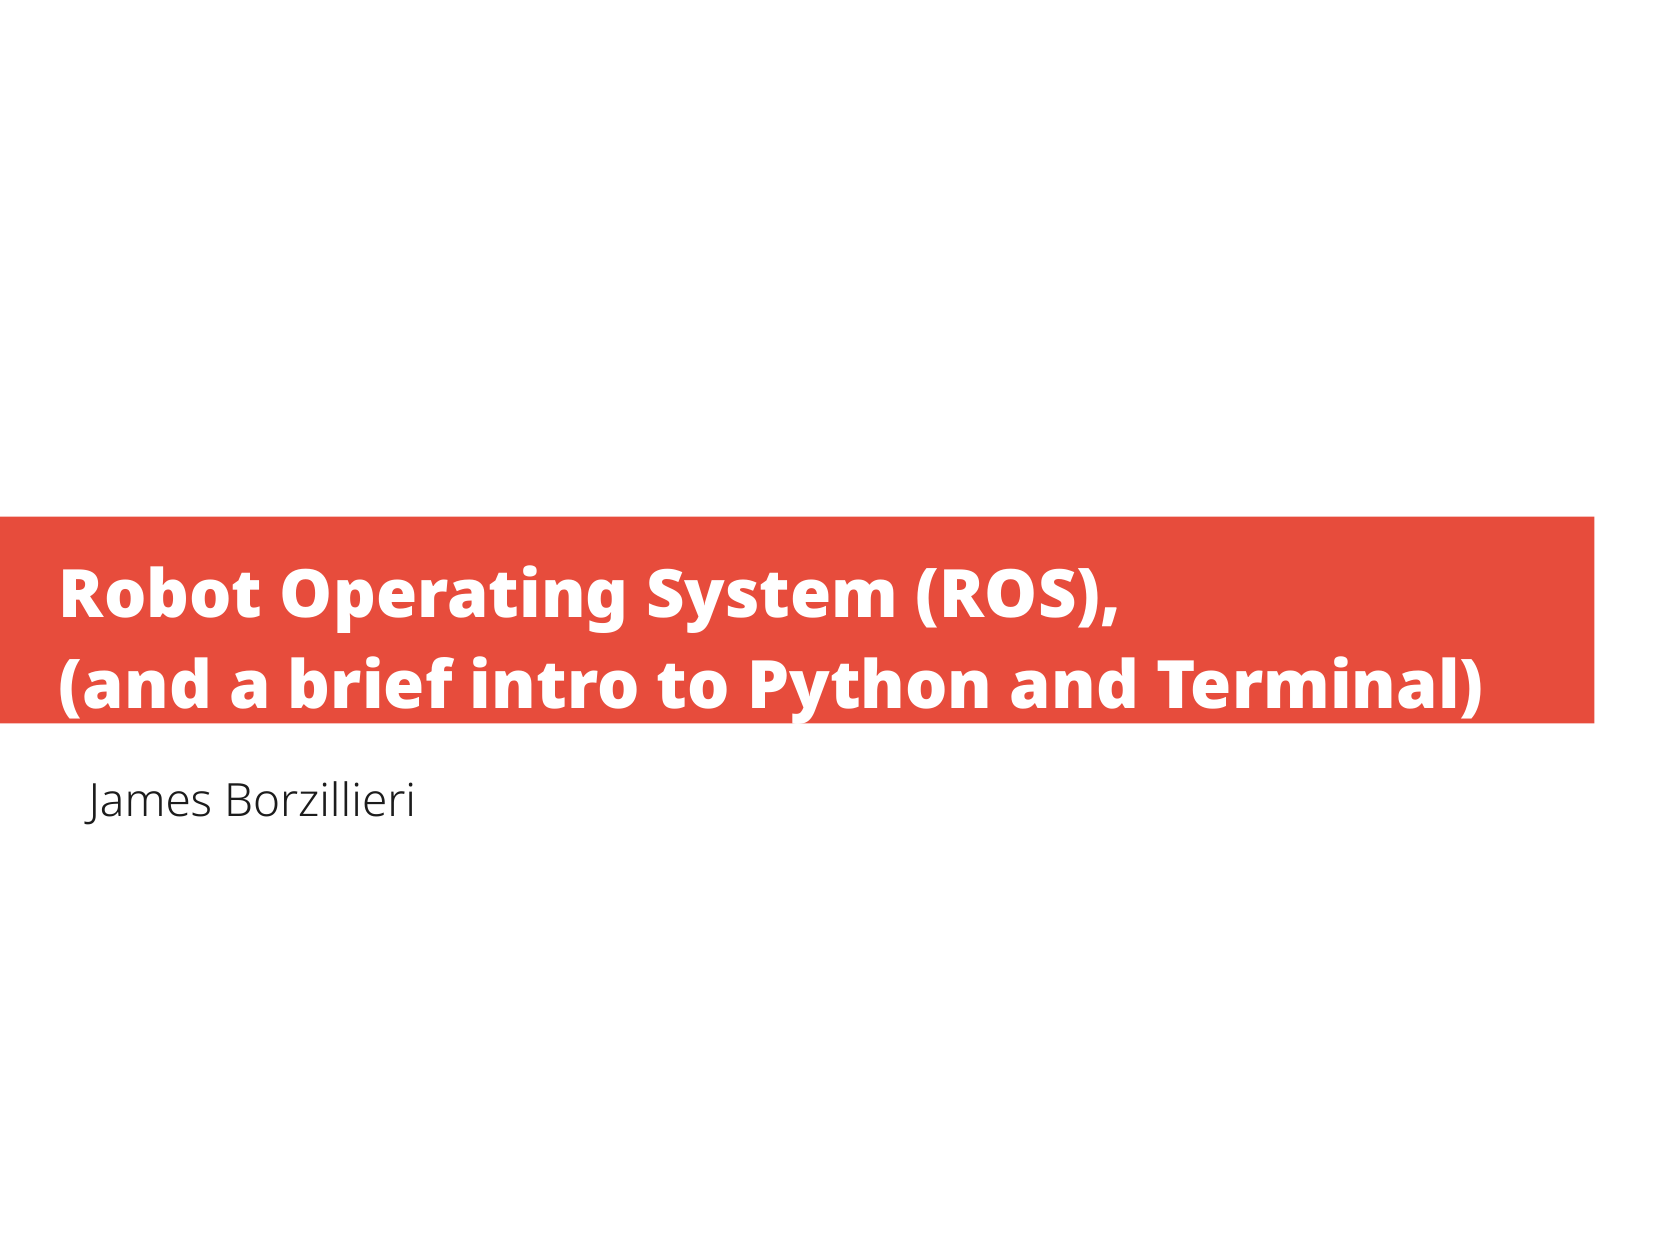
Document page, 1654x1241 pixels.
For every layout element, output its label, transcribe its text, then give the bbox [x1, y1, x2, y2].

title Robot Operating System (ROS), (and a brief intro to Python and Terminal) [59, 546, 1595, 694]
subtitle James Borzillieri [88, 767, 1595, 1182]
